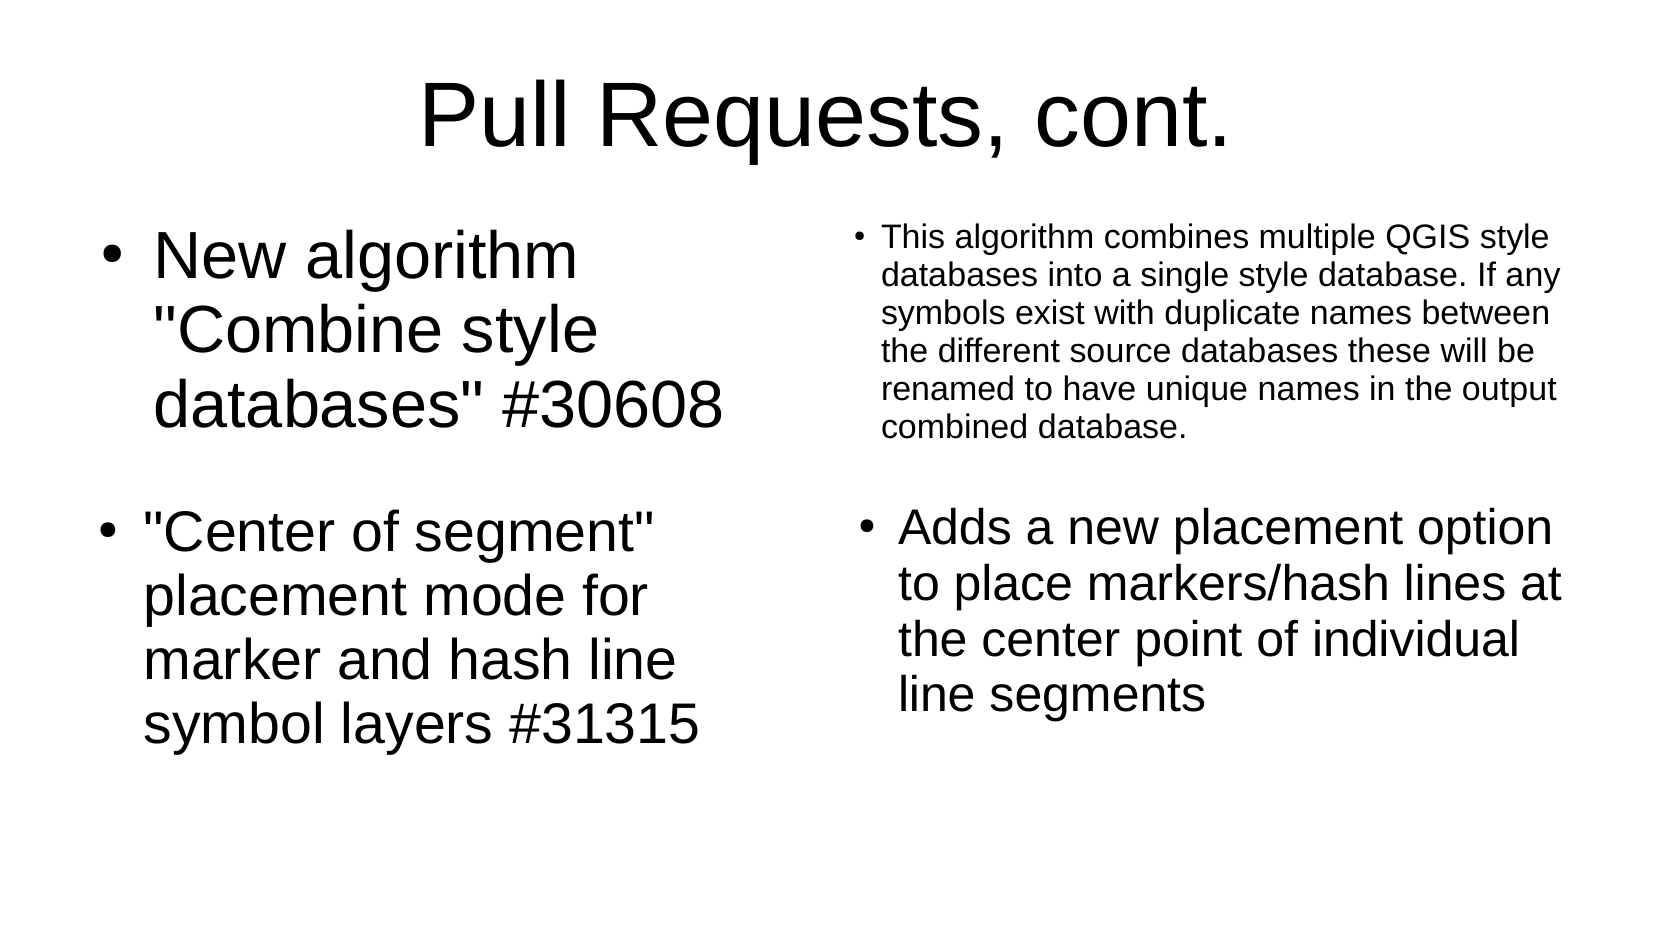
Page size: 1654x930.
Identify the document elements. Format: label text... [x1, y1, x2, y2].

list New algorithm "Combine style databases" #30608 [82, 217, 809, 475]
title Pull Requests, cont. [82, 37, 1571, 193]
list "Center of segment" placement mode for marker and hash line symbol layers #31315 [82, 499, 809, 757]
list Adds a new placement option to place markers/hash lines at the center point of individual line segments [844, 499, 1571, 757]
list This algorithm combines multiple QGIS style databases into a single style database. If any symbols exist with duplicate names between the different source databases these will be renamed to have unique names in the output combined database. [844, 217, 1571, 475]
